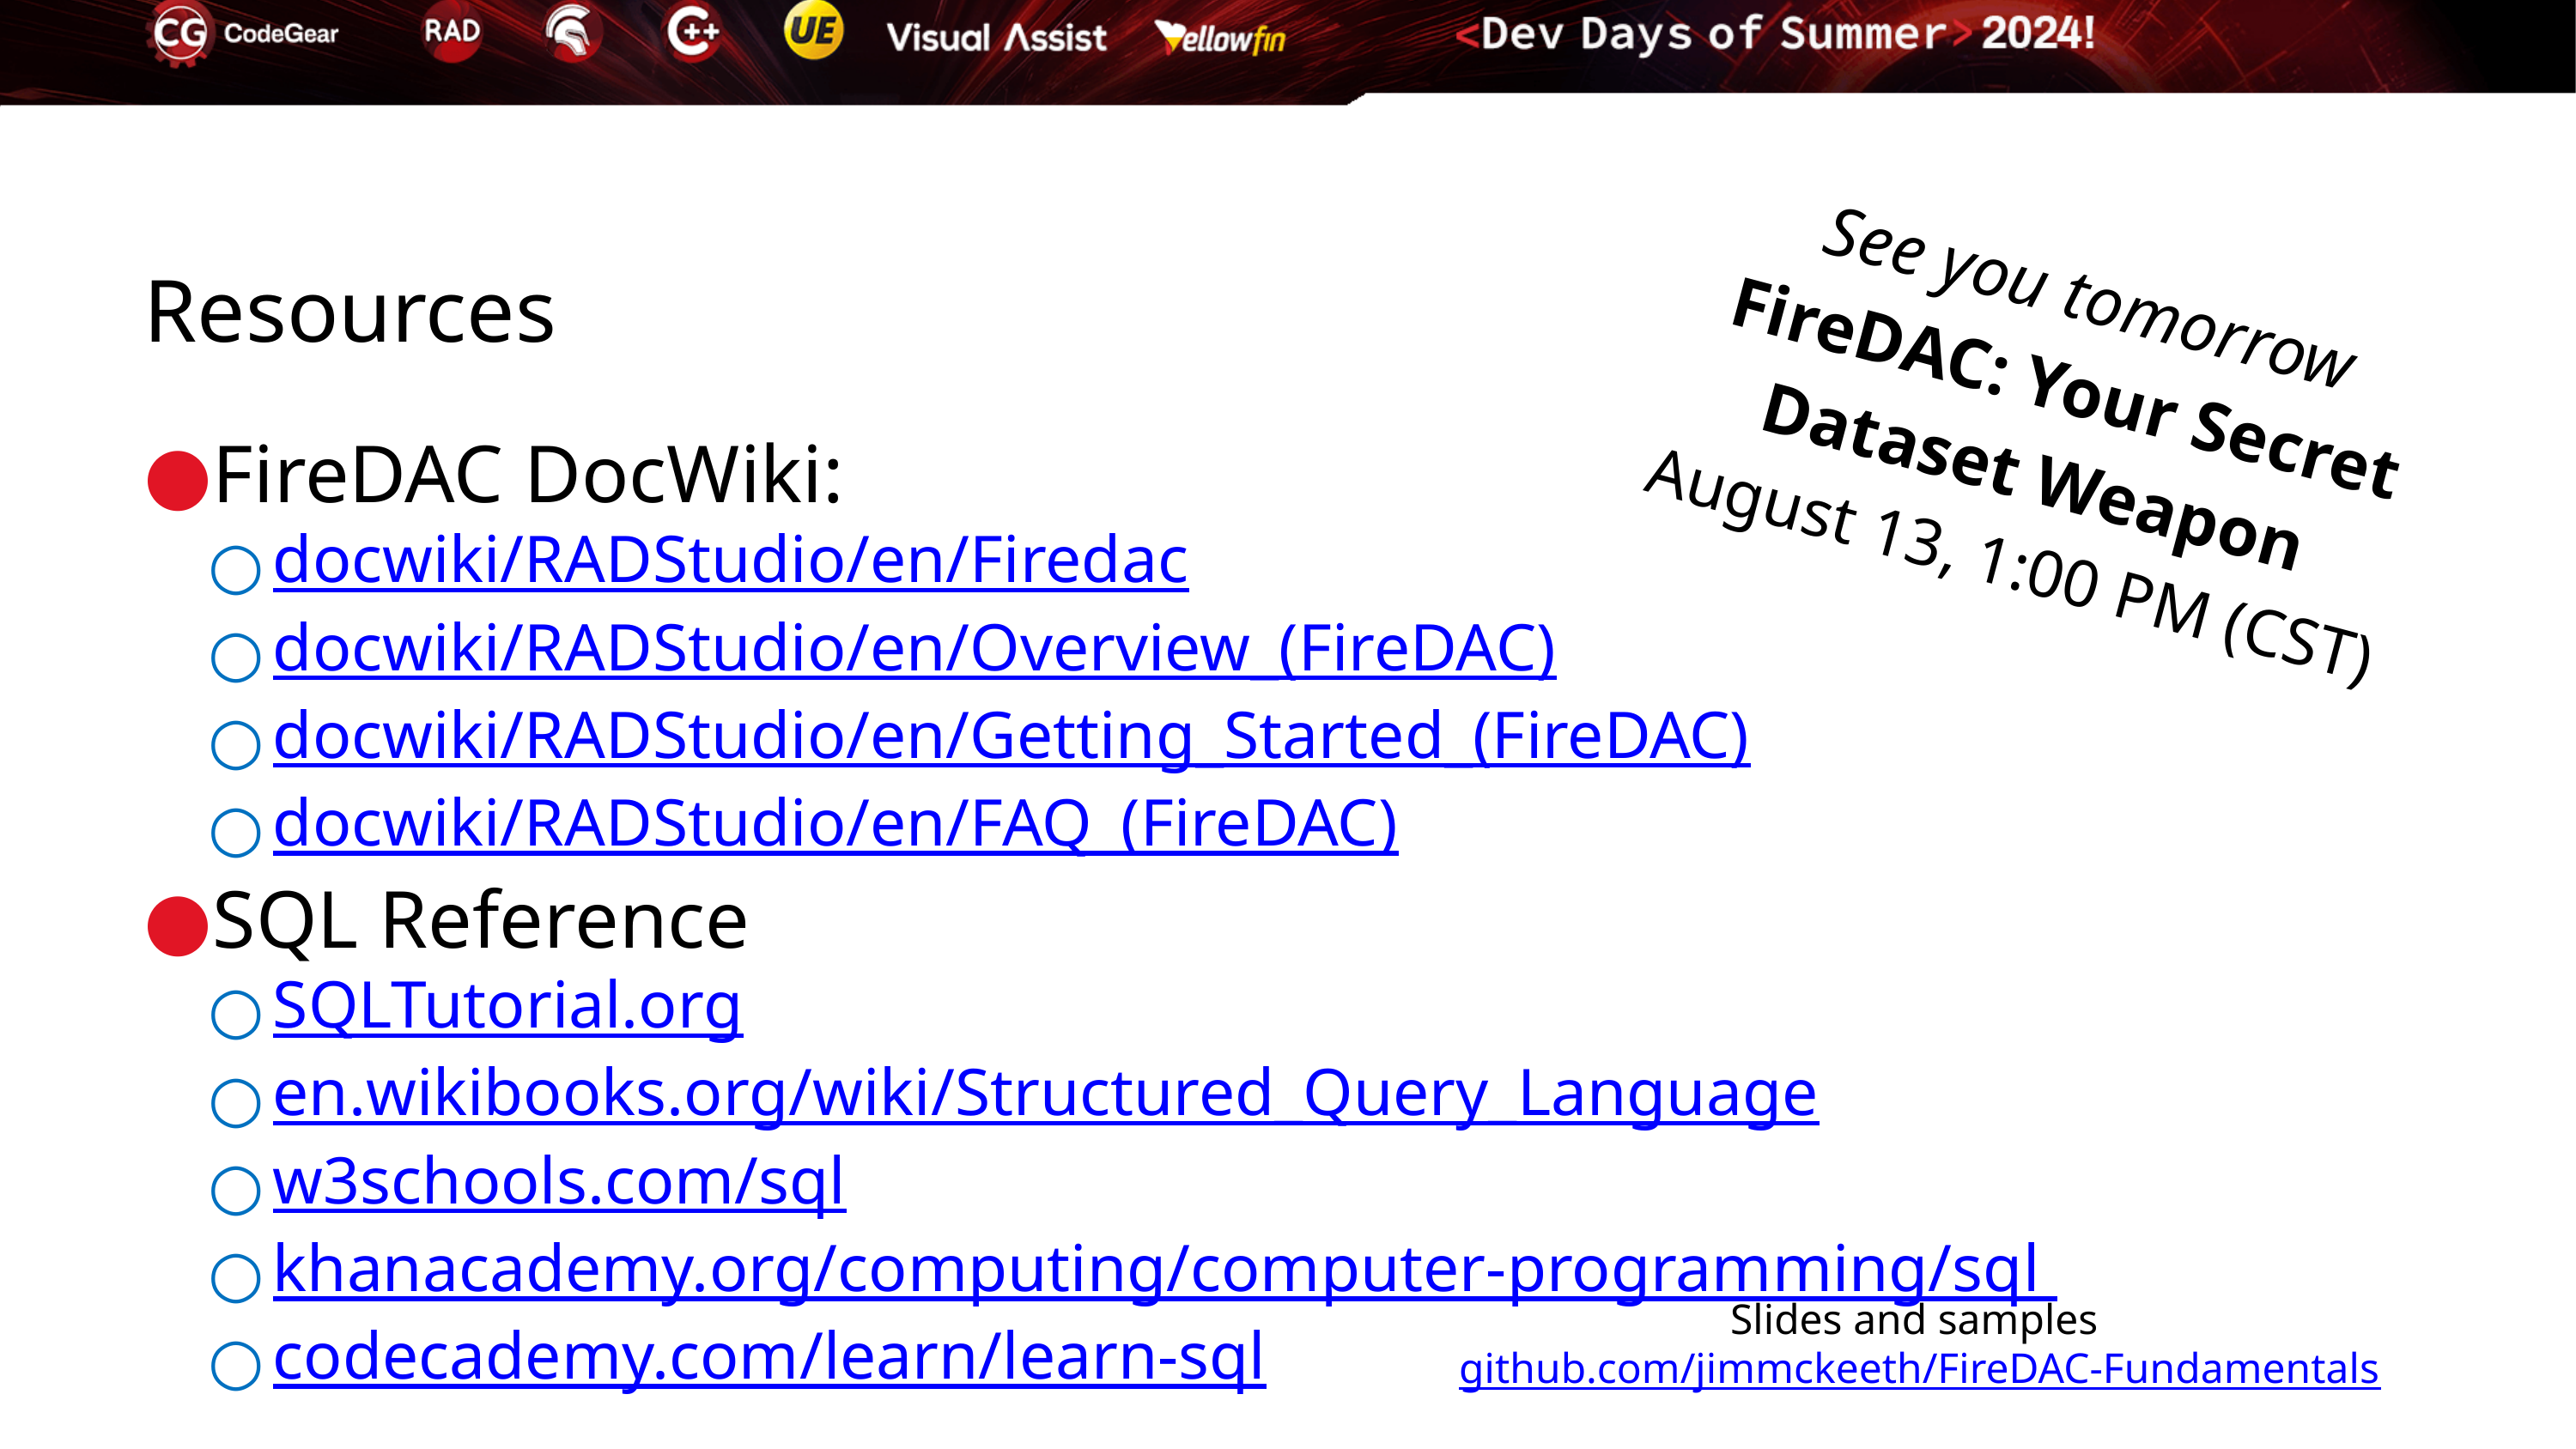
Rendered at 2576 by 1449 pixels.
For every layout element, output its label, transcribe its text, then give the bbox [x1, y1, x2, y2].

title Resources [1905, 177, 2406, 311]
title Resources [131, 177, 1671, 373]
list FireDAC DocWiki: docwiki/RADStudio/en/Firedac docwiki/RADStudio/en/Overview_(FireDAC) docwiki/RADStudio/en/Getting_Started_(FireDAC) docwiki/RADStudio/en/FAQ_(FireDAC) SQL Reference SQLTutorial.org en.wikibooks.org/wiki/Structured_Query_Language w3schools.com/sql khanacademy.org/computing/computer-programming/sql codecademy.com/learn/learn-sql [131, 410, 2406, 1334]
text_box See you tomorrow FireDAC: Your Secret Dataset Weapon August 13, 1:00 PM (CST) [1584, 119, 2530, 727]
text_box Slides and samples github.com/jimmckeeth/FireDAC-Fundamentals [1434, 1280, 2406, 1412]
picture [0, 0, 2576, 111]
